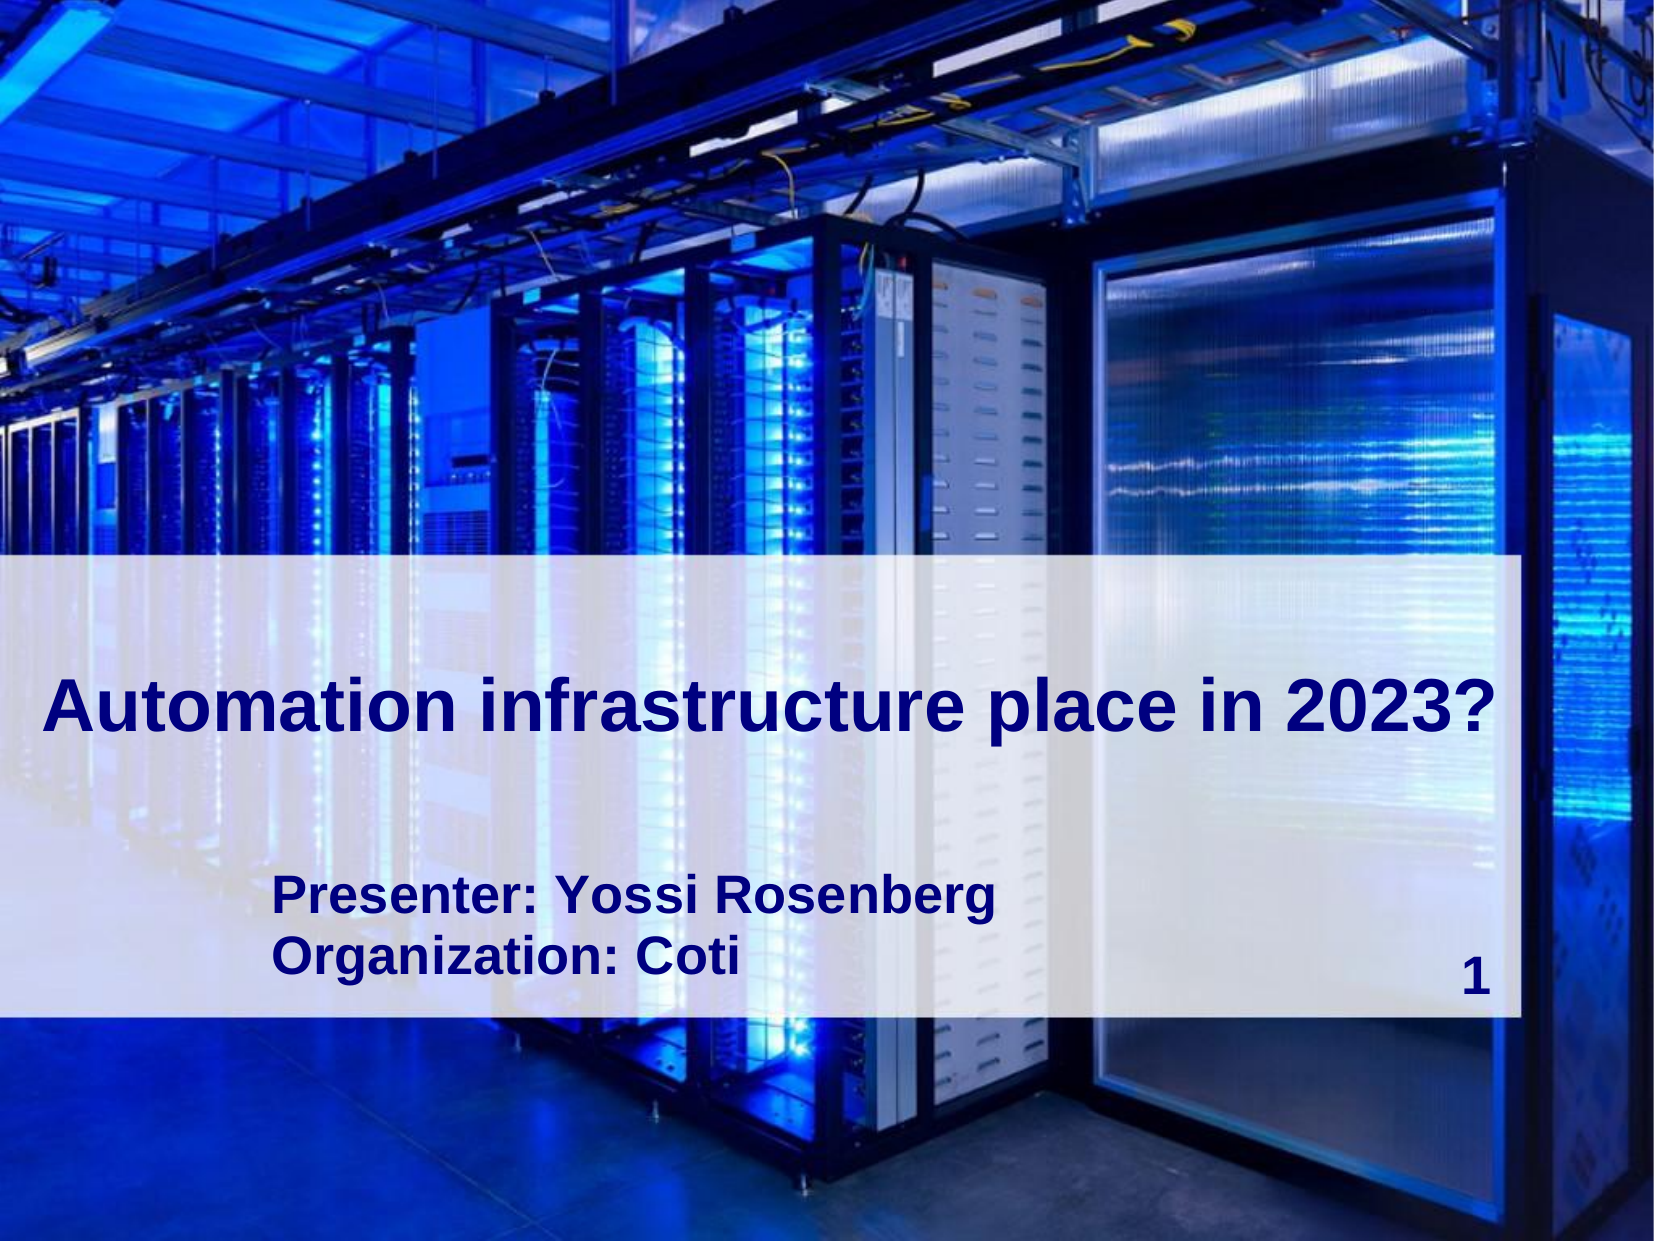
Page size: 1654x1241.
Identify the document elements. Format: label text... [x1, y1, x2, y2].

picture [0, 0, 1654, 1241]
text_box 1 [1446, 934, 1516, 1071]
text_box Presenter: Yossi Rosenberg Organization: Coti [165, 840, 1621, 1009]
title Automation infrastructure place in 2023? [15, 585, 1516, 826]
